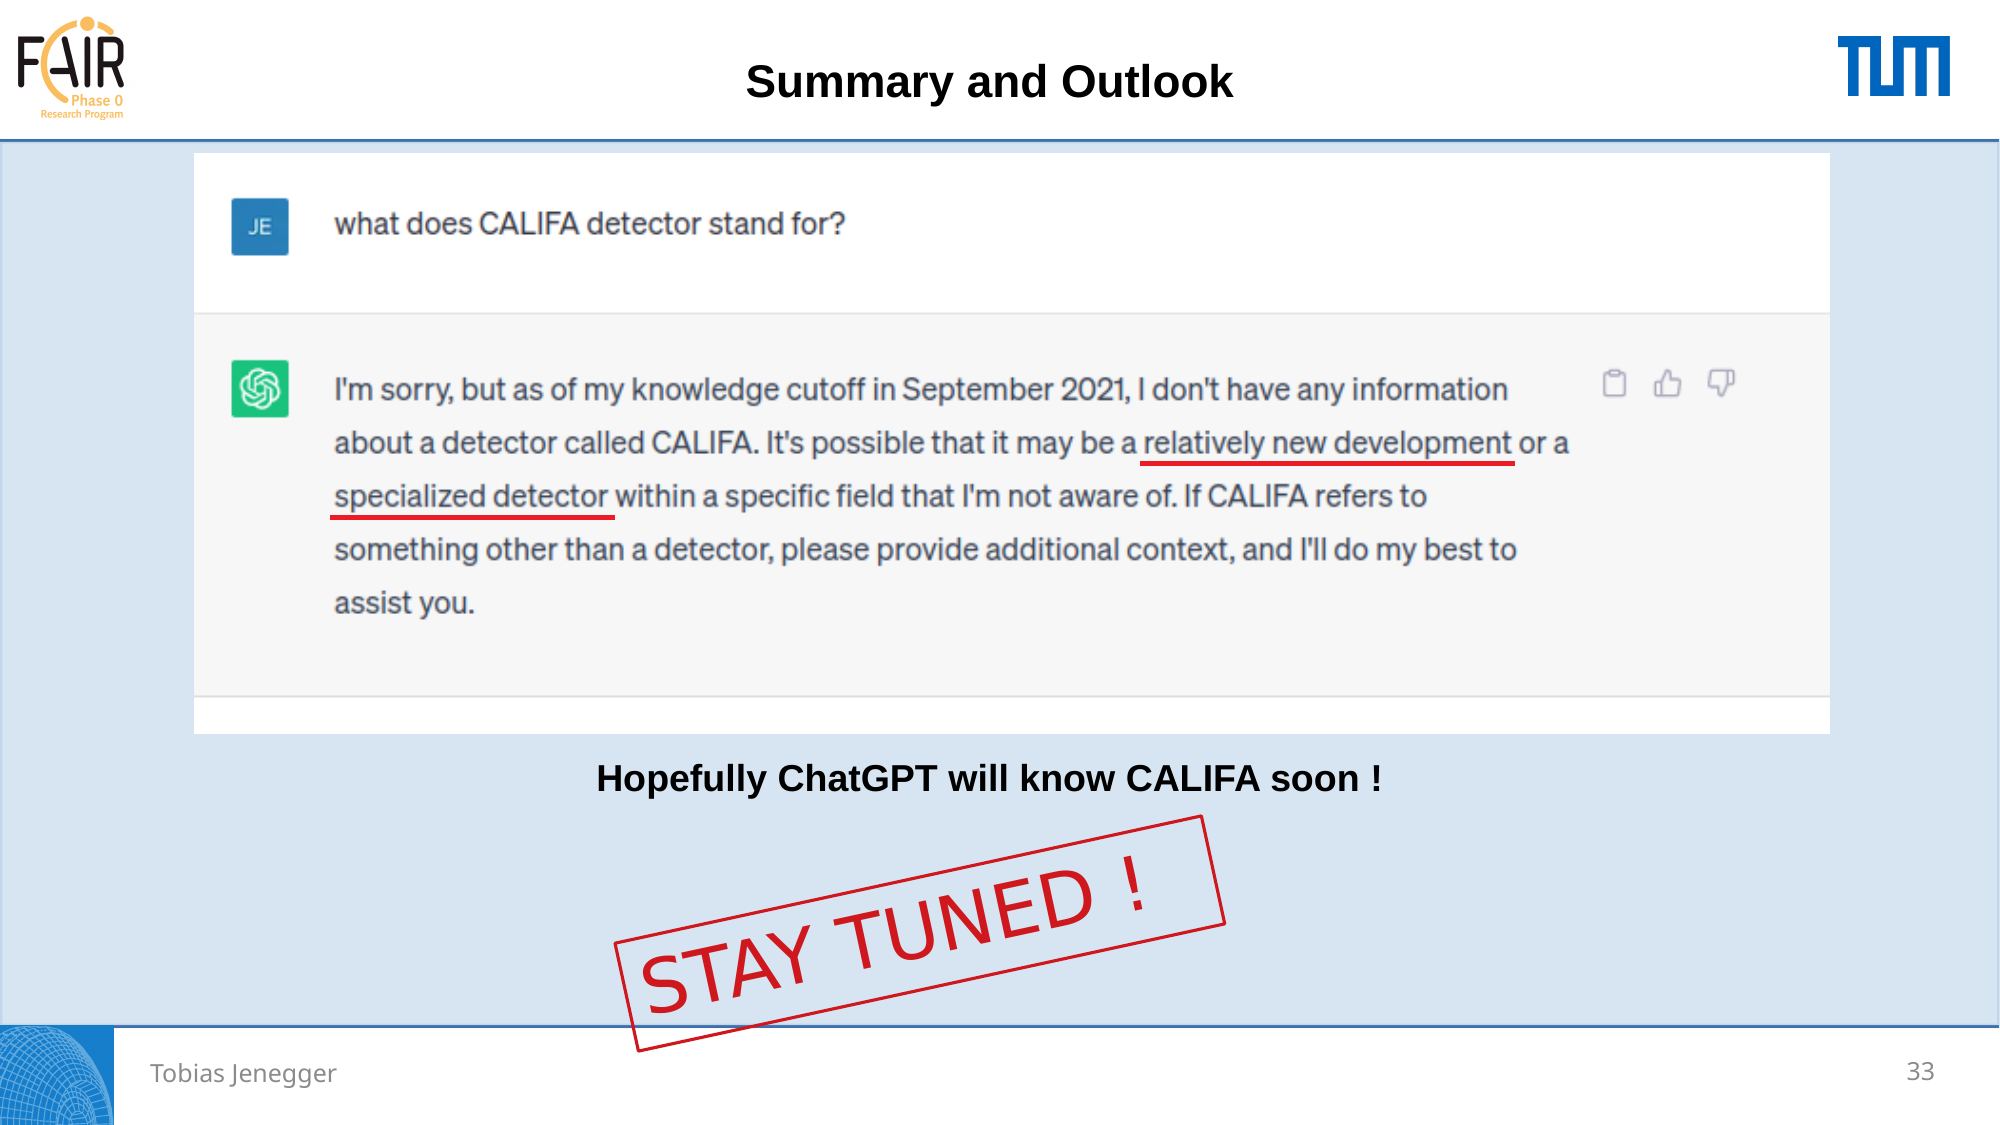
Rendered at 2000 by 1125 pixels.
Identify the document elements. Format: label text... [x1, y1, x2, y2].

picture [1838, 36, 1950, 96]
text_box Hopefully ChatGPT will know CALIFA soon ! [120, 750, 1861, 849]
text_box STAY TUNED ! [615, 815, 1225, 1052]
picture [15, 15, 142, 120]
picture [0, 1025, 114, 1125]
picture [194, 153, 1830, 734]
text_box Summary and Outlook [405, 48, 1576, 115]
